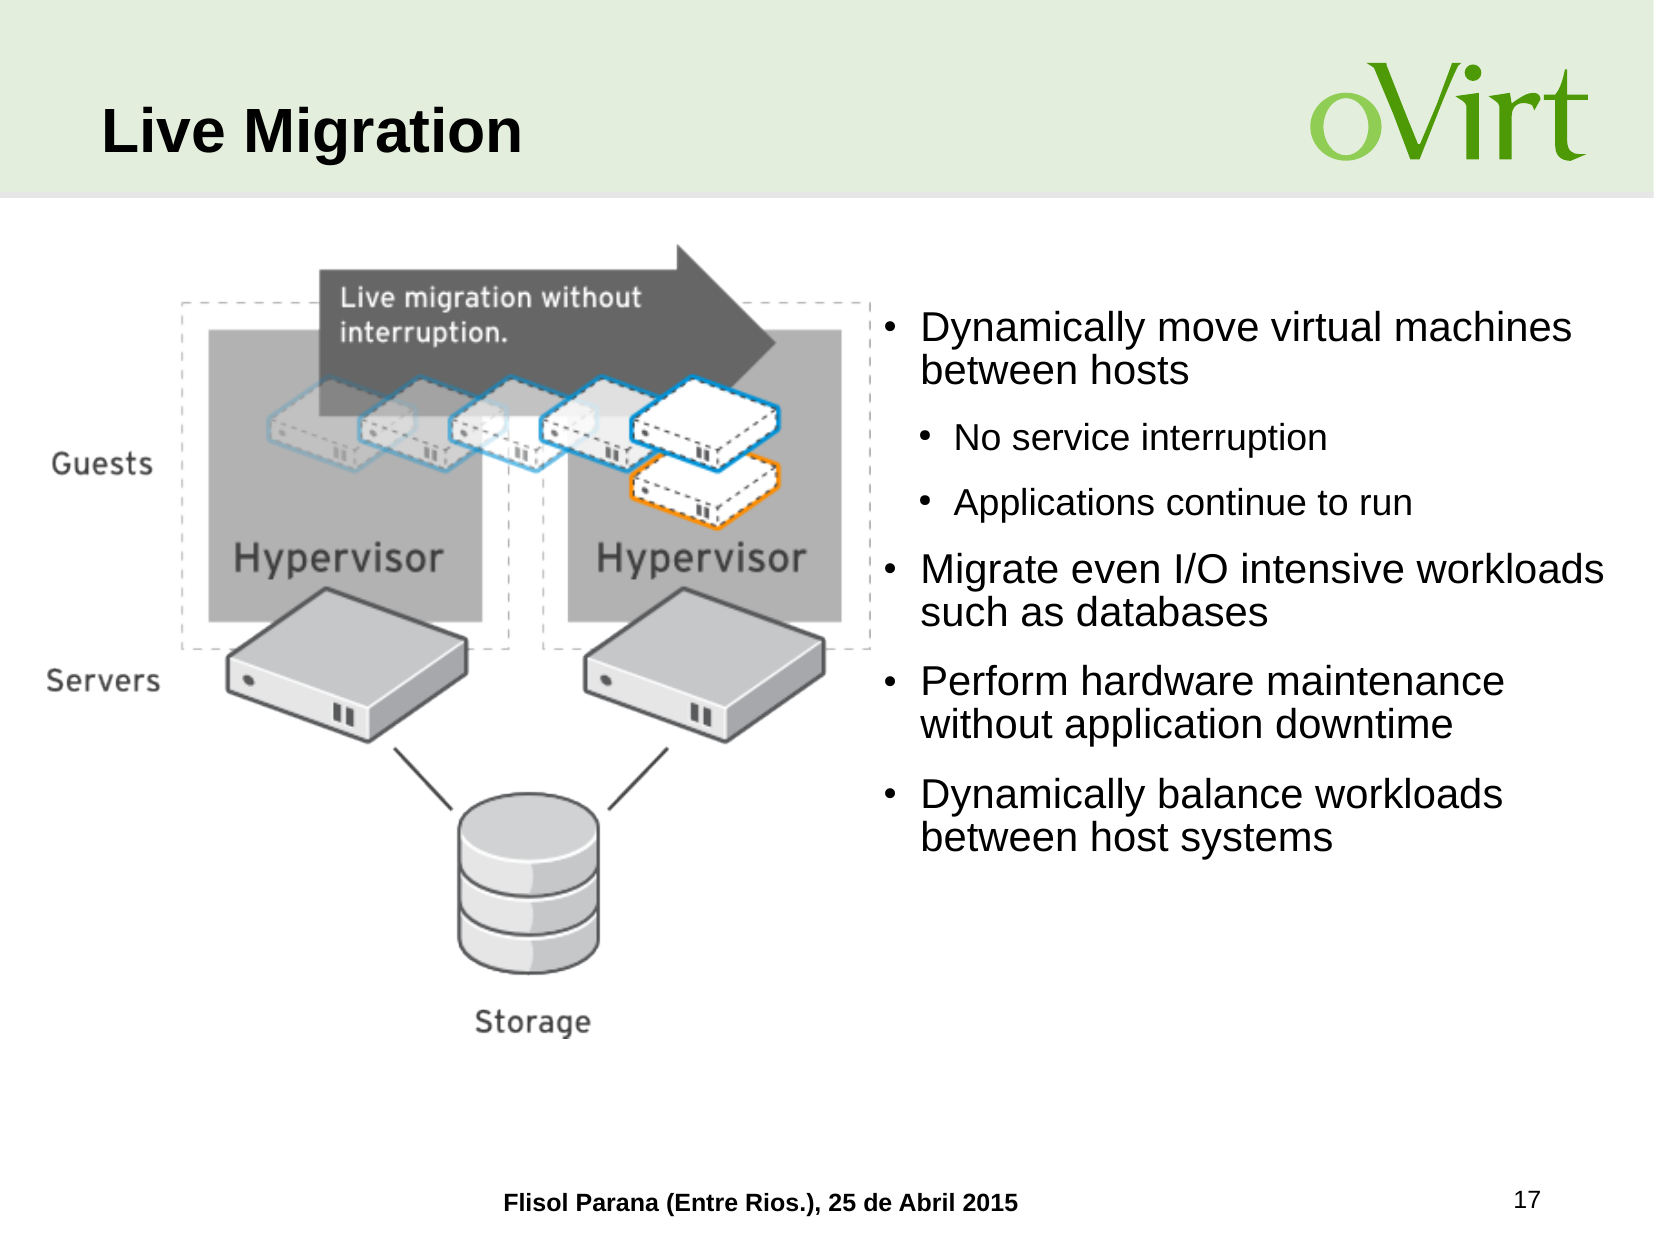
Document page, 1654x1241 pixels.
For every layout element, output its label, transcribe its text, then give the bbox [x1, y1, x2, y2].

picture [47, 244, 871, 1039]
title Live Migration [86, 36, 1307, 225]
text_box Dynamically move virtual machines between hosts No service interruption Applications continue to run Migrate even I/O intensive workloads such as databases Perform hardware maintenance without application downtime Dynamically balance workloads between host systems [871, 298, 1625, 868]
